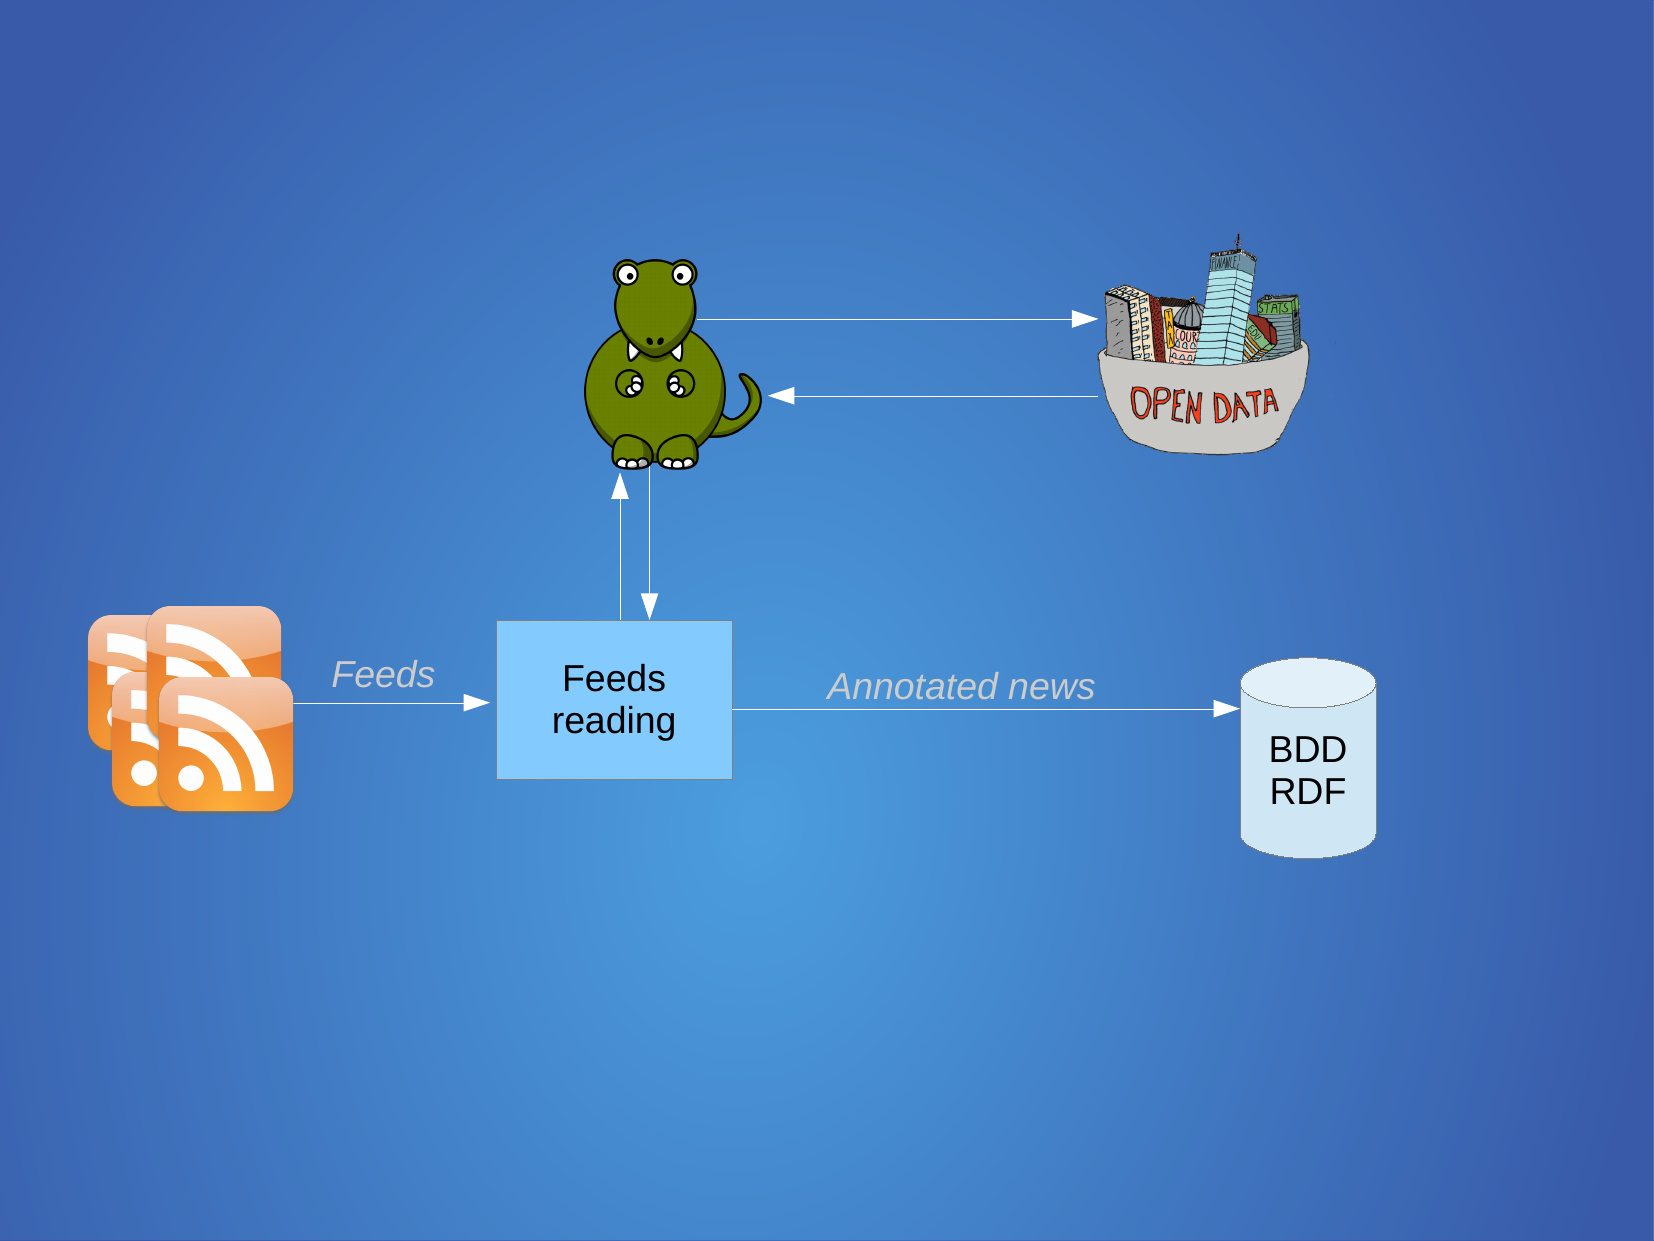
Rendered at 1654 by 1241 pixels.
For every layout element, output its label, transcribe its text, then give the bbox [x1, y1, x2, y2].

text_box Feeds reading [496, 620, 733, 780]
text_box Feeds [316, 645, 473, 703]
text_box BDD RDF [1240, 684, 1377, 859]
picture [0, 0, 1654, 1241]
text_box Annotated news [812, 657, 1241, 733]
